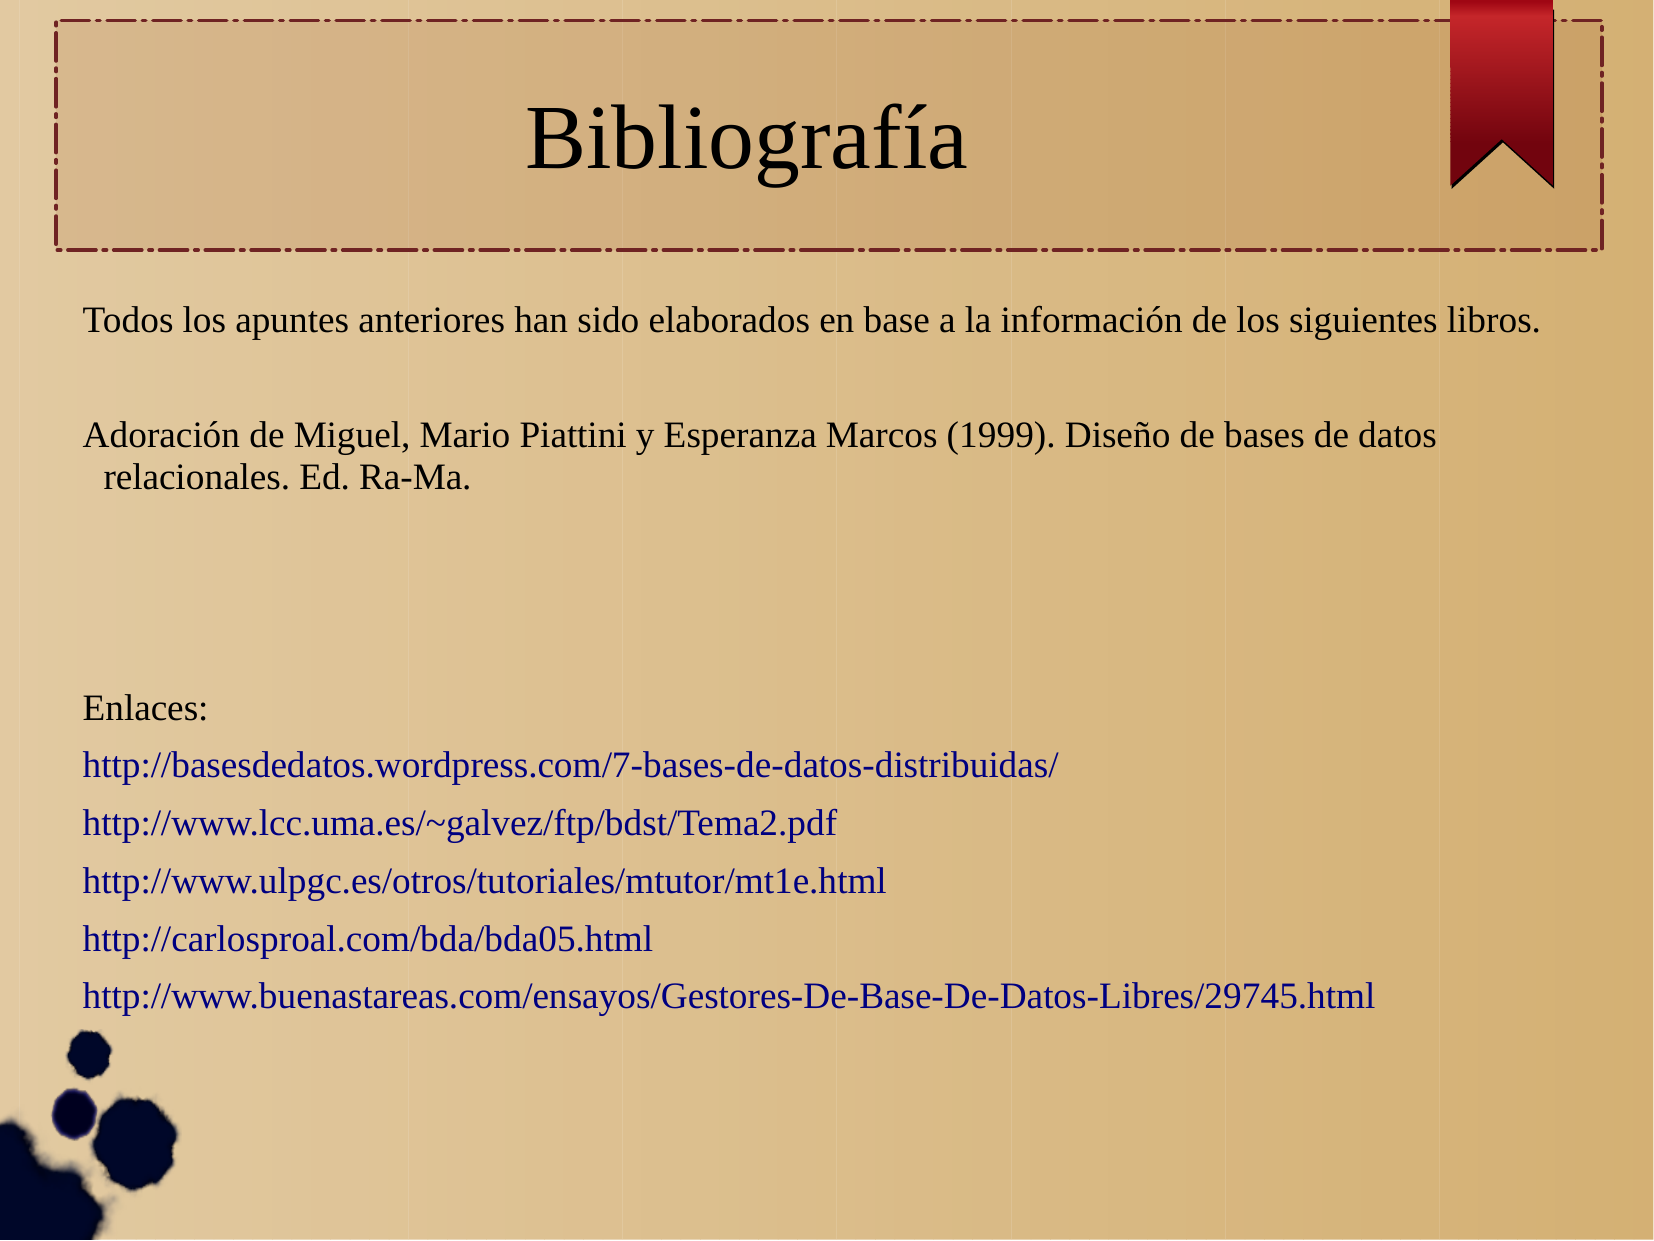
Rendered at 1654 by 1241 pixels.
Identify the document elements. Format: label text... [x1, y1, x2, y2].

list Todos los apuntes anteriores han sido elaborados en base a la información de los siguientes libros. Adoración de Miguel, Mario Piattini y Esperanza Marcos (1999). Diseño de bases de datos relacionales. Ed. Ra-Ma. Enlaces: http://basesdedatos.wordpress.com/7-bases-de-datos-distribuidas/ http://www.lcc.uma.es/~galvez/ftp/bdst/Tema2.pdf http://www.ulpgc.es/otros/tutoriales/mtutor/mt1e.html http://carlosproal.com/bda/bda05.html http://www.buenastareas.com/ensayos/Gestores-De-Base-De-Datos-Libres/29745.html [82, 299, 1571, 1019]
title Bibliografía [82, 47, 1412, 229]
